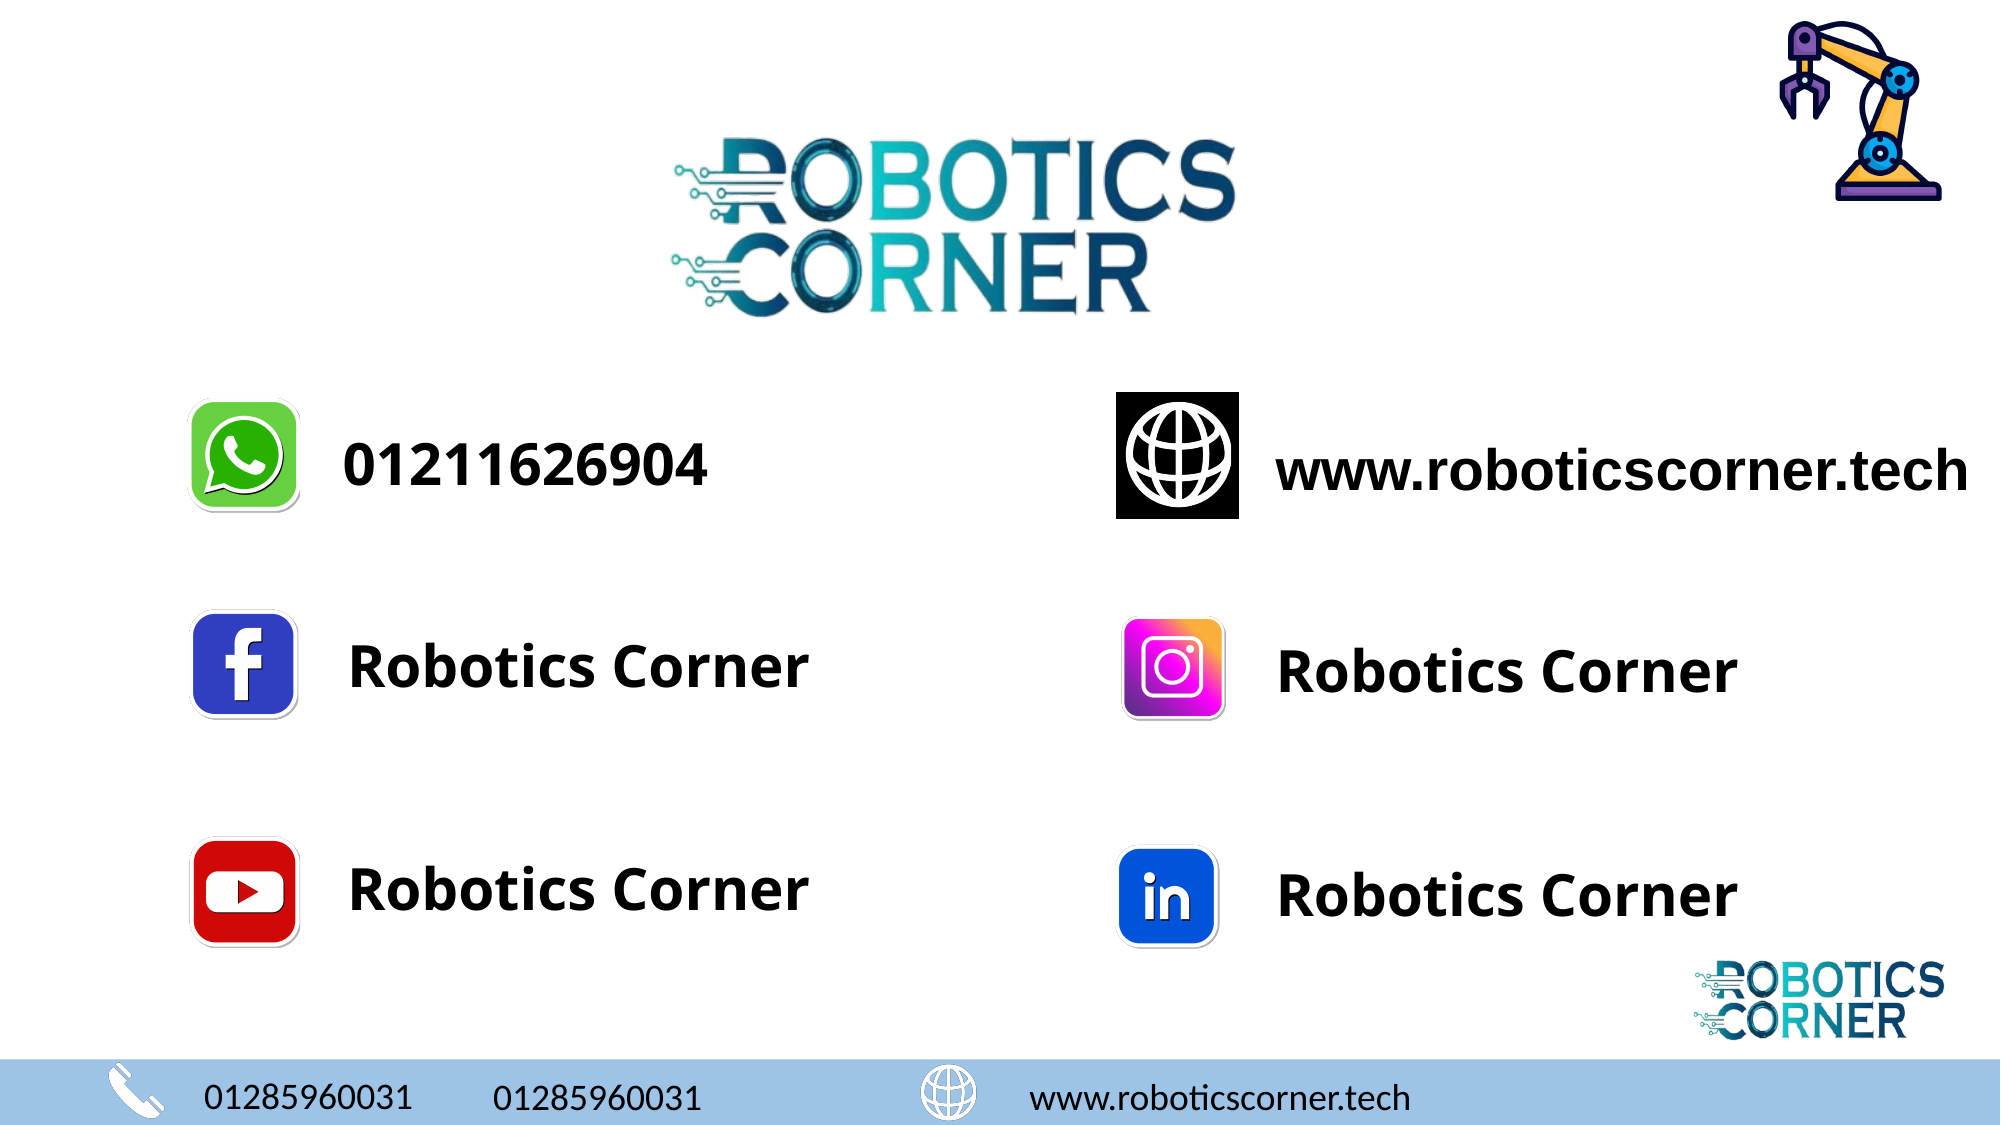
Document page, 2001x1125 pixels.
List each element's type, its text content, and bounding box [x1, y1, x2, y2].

text_box Robotics Corner [332, 621, 886, 707]
picture [187, 398, 301, 513]
picture [1680, 859, 1953, 1125]
text_box Robotics Corner [1260, 850, 1814, 936]
picture [641, 0, 1256, 526]
picture [103, 1057, 170, 1124]
picture [915, 1059, 981, 1125]
picture [1771, 21, 1950, 201]
picture [187, 833, 301, 948]
text_box Robotics Corner [1260, 626, 1814, 712]
picture [187, 609, 299, 720]
picture [1115, 610, 1227, 729]
picture [1115, 838, 1227, 949]
text_box Robotics Corner [332, 844, 886, 930]
text_box www.roboticscorner.tech [1260, 424, 2000, 510]
text_box 01211626904 [327, 419, 641, 504]
